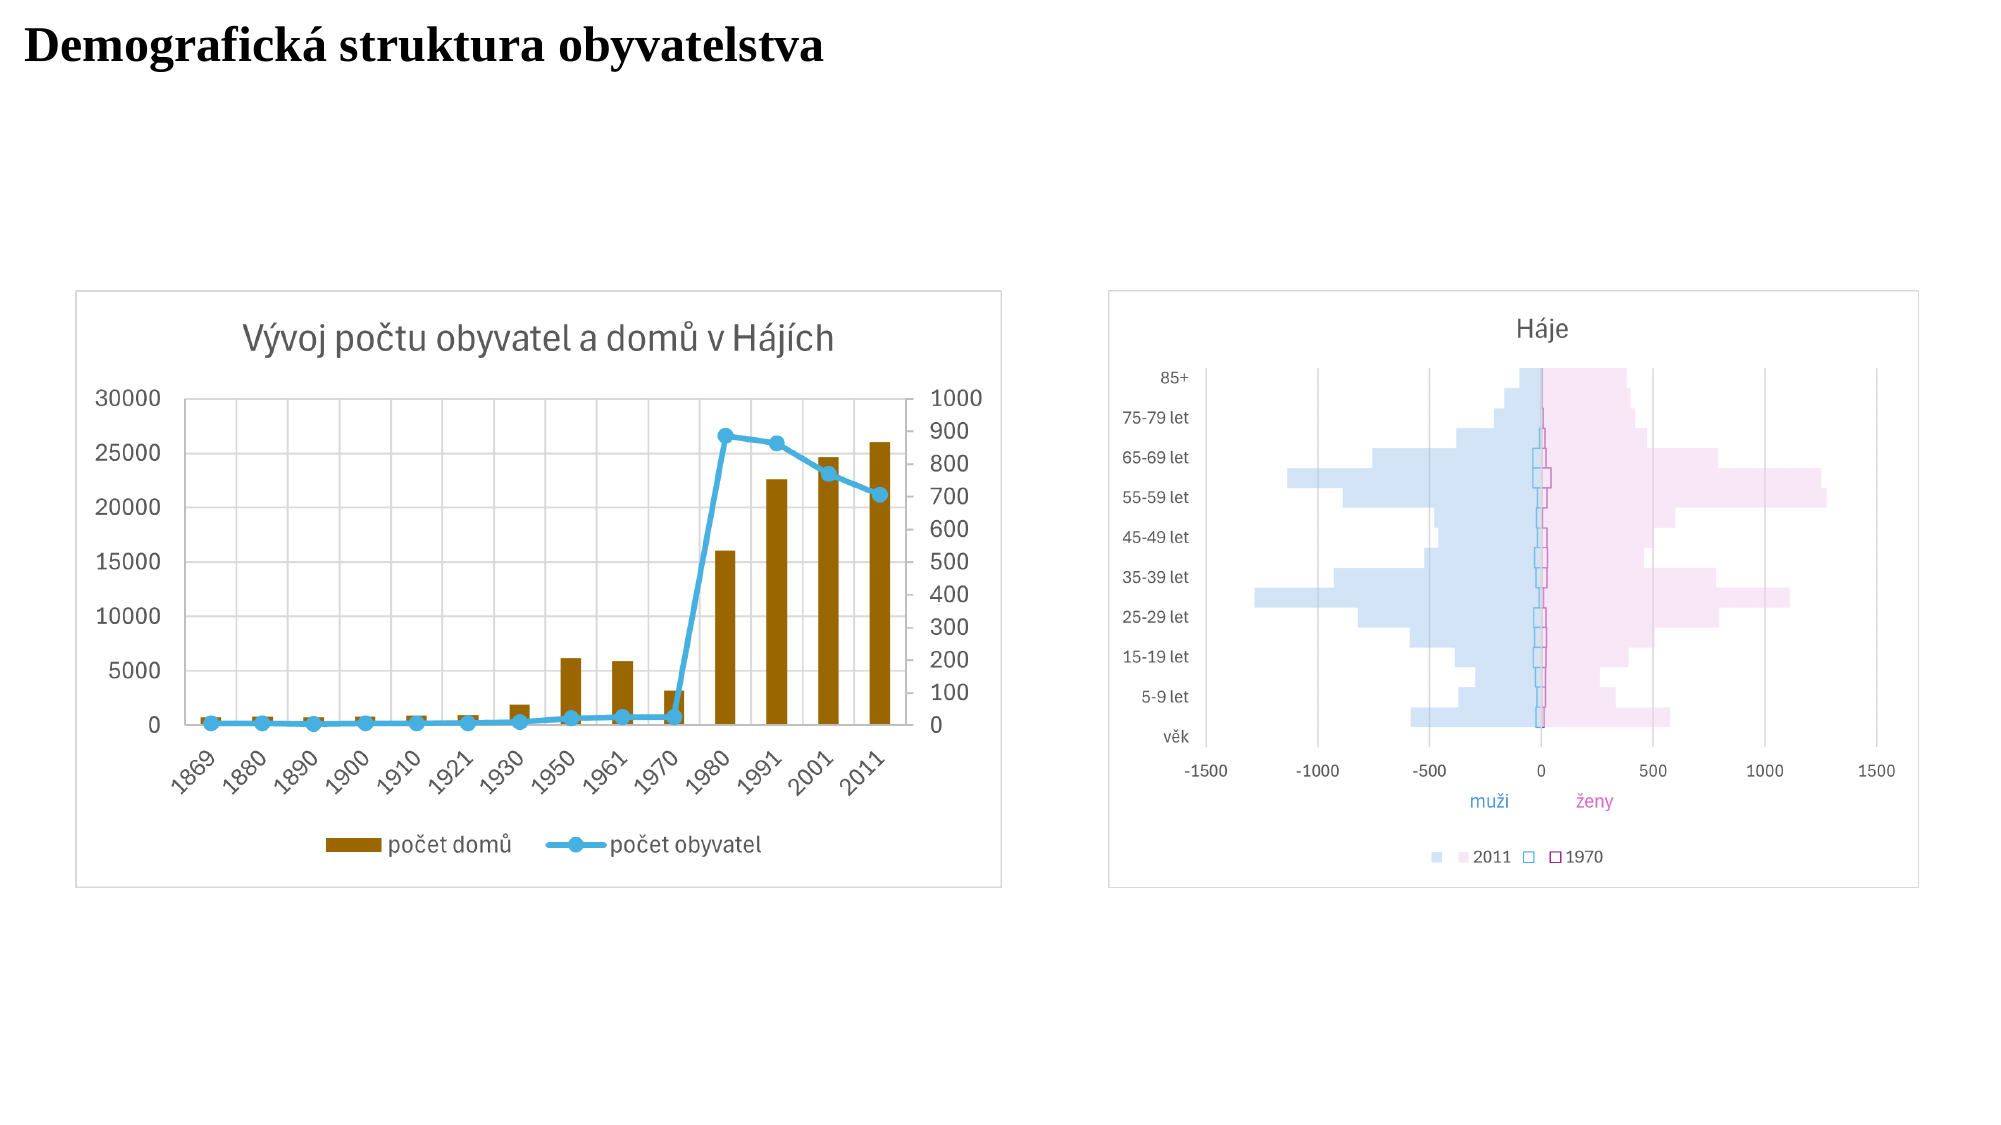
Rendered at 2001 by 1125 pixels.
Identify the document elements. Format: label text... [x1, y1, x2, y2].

text_box Demografická struktura obyvatelstva [9, 3, 848, 80]
picture [1108, 290, 1919, 888]
picture [75, 290, 1002, 888]
